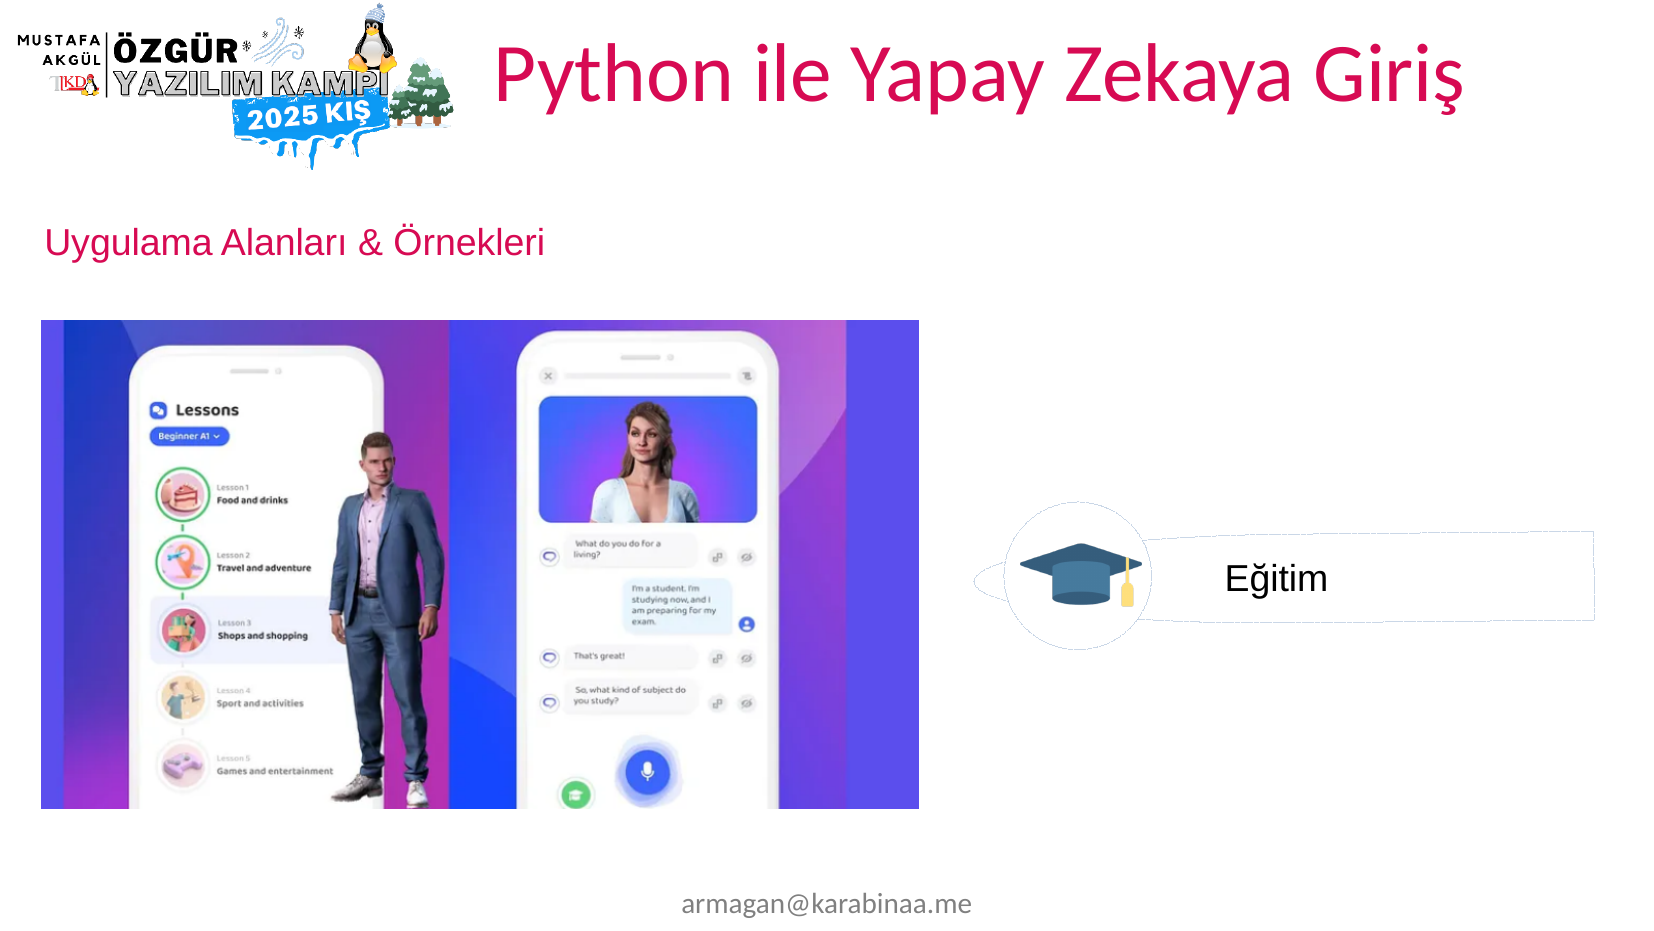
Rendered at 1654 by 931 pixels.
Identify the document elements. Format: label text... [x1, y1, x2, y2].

text_box [1033, 635, 1122, 650]
text_box Eğitim [1209, 531, 1595, 626]
text_box armagan@karabinaa.me [0, 877, 1654, 928]
text_box [1039, 501, 1117, 513]
text_box [1142, 536, 1209, 623]
text_box Uygulama Alanları & Örnekleri [29, 213, 854, 271]
picture [1020, 513, 1142, 635]
picture [41, 320, 919, 810]
text_box Python ile Yapay Zekaya Giriş [478, 10, 1654, 126]
picture [0, 0, 463, 177]
text_box [973, 529, 1020, 622]
